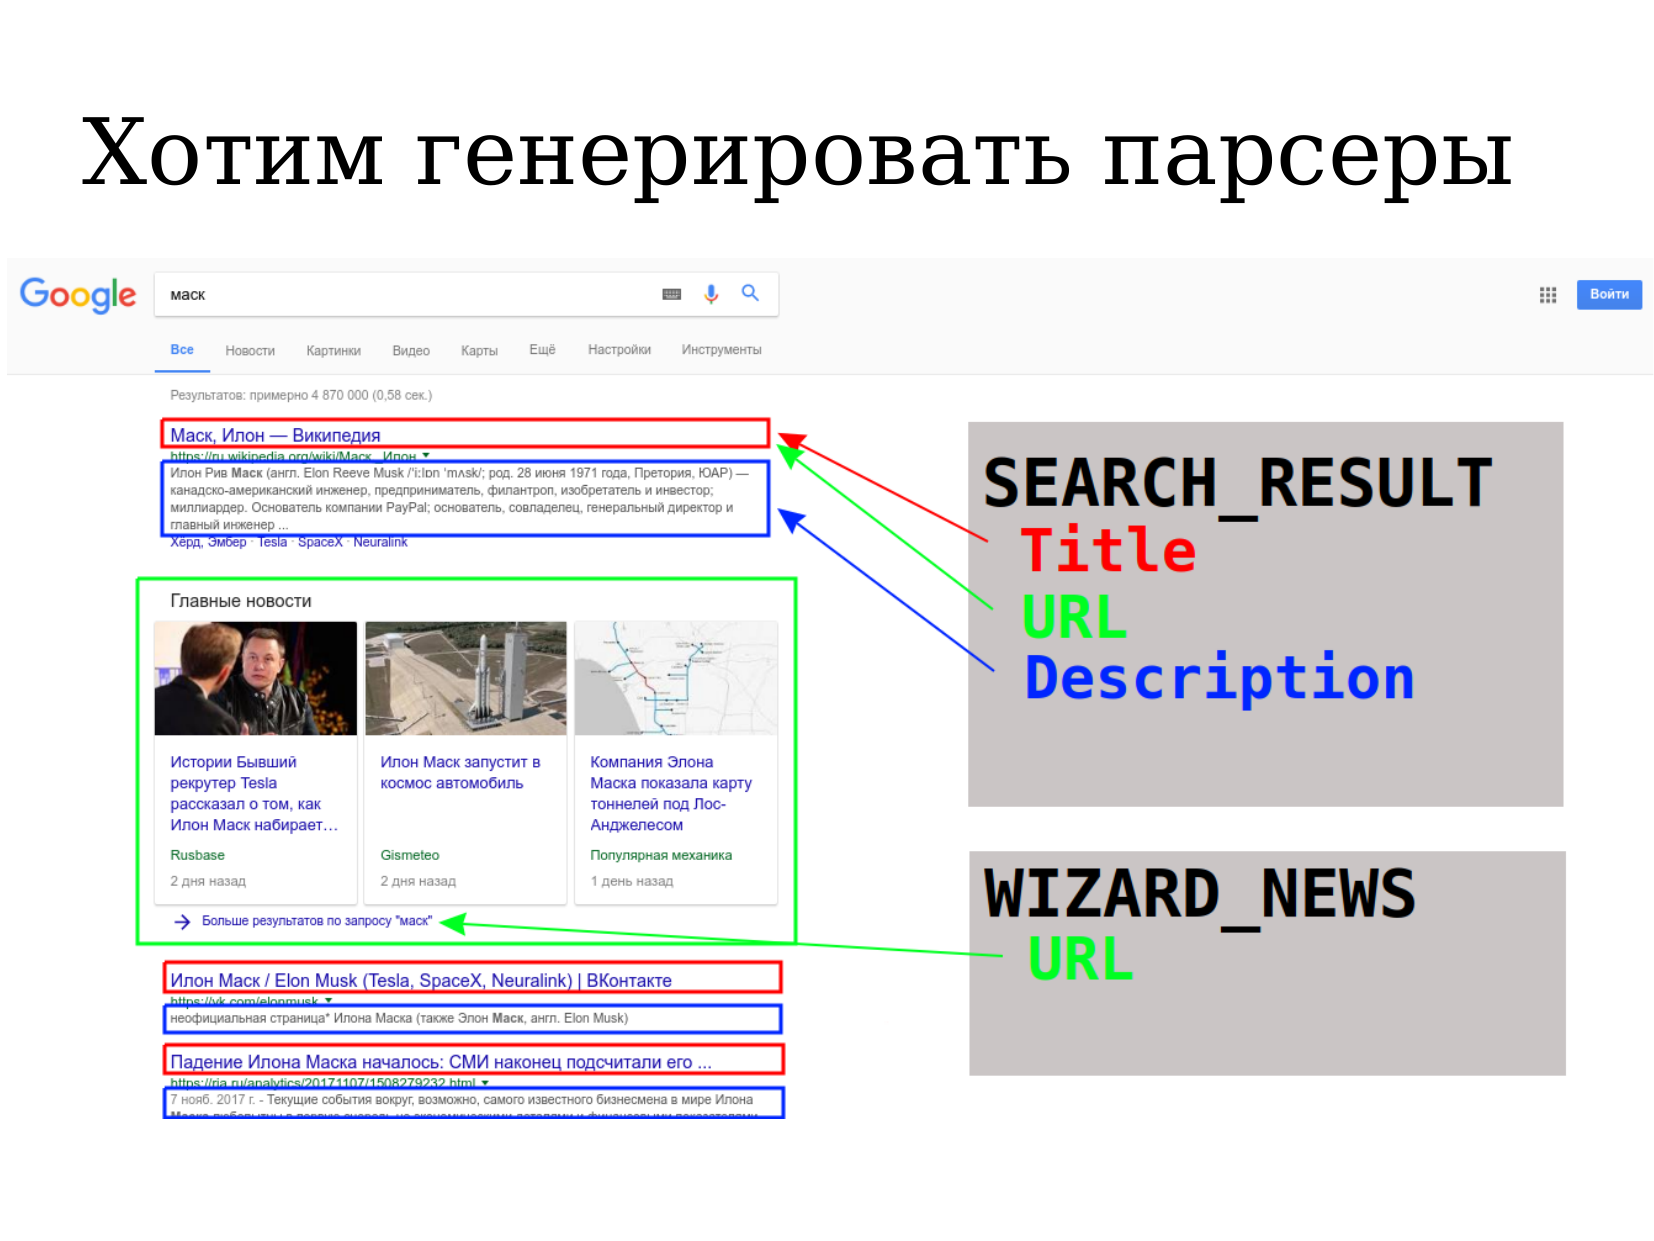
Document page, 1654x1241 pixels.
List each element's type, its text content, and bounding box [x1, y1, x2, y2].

picture [7, 258, 1654, 1119]
title Хотим генерировать парсеры [82, 49, 1571, 257]
